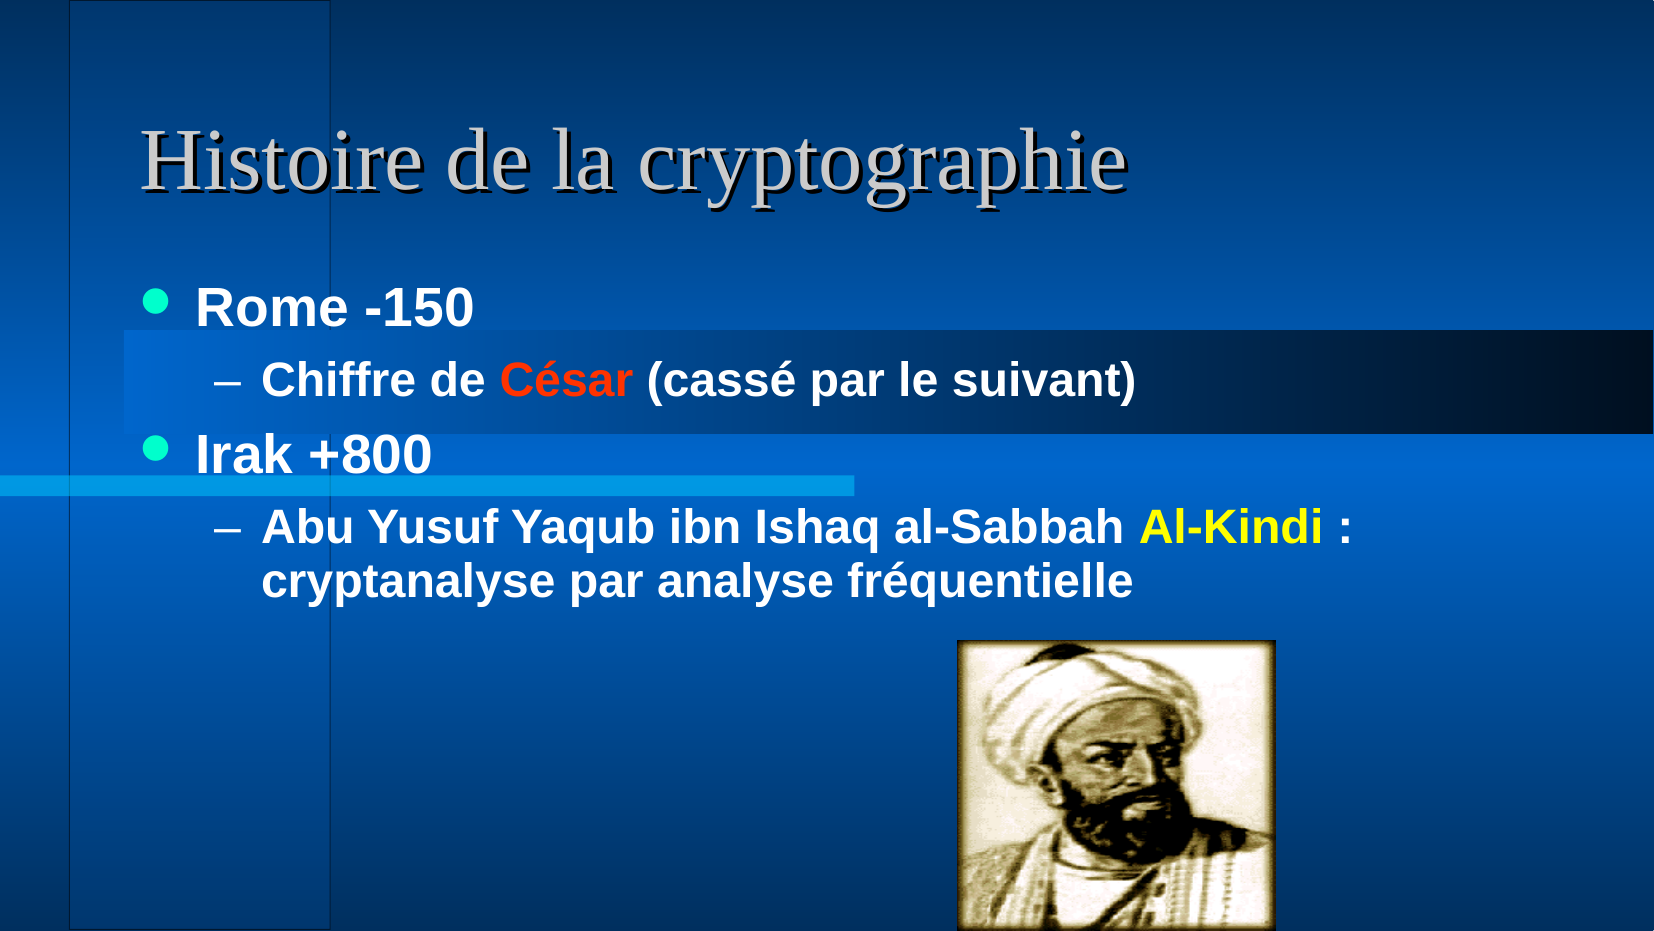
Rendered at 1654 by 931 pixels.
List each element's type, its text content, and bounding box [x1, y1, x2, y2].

picture [957, 640, 1276, 931]
title Histoire de la cryptographie [124, 82, 1530, 238]
list Rome -150 Chiffre de César (cassé par le suivant) Irak +800 Abu Yusuf Yaqub ibn Ishaq al-Sabbah Al-Kindi : cryptanalyse par analyse fréquentielle [124, 268, 1530, 827]
